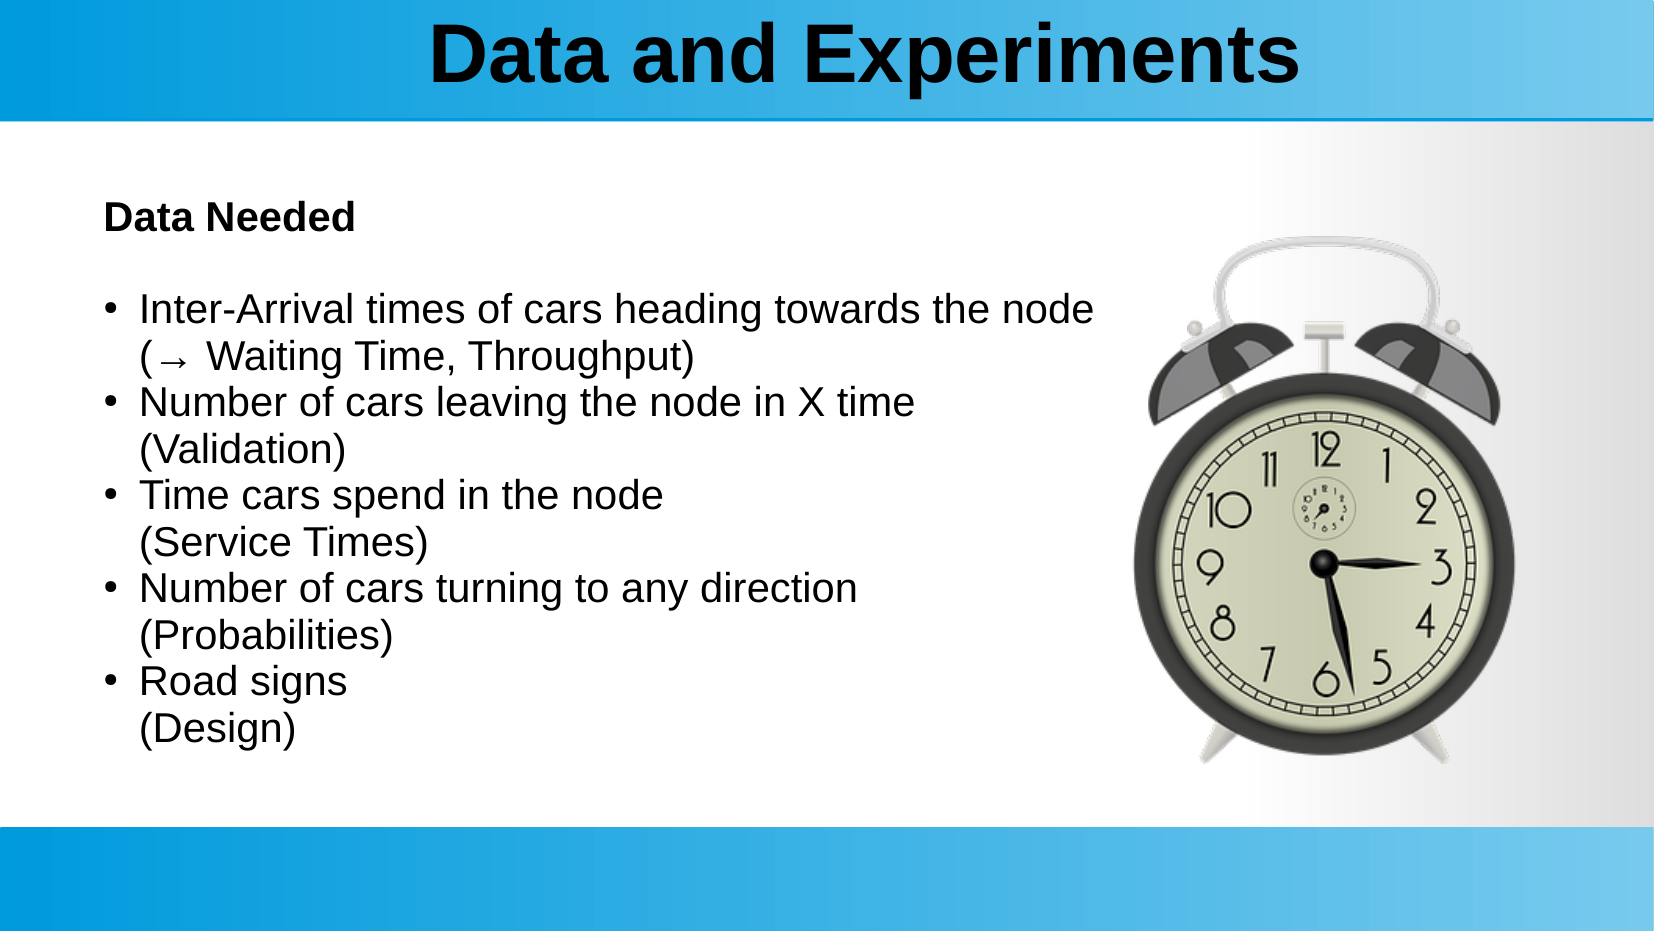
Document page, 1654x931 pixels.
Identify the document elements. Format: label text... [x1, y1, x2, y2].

text_box Data Needed Inter-Arrival times of cars heading towards the node (→ Waiting Time, Throughput) Number of cars leaving the node in X time (Validation) Time cars spend in the node (Service Times) Number of cars turning to any direction (Probabilities) Road signs (Design) [88, 185, 1359, 815]
picture [1122, 236, 1527, 768]
text_box Data and Experiments [413, 0, 1654, 294]
